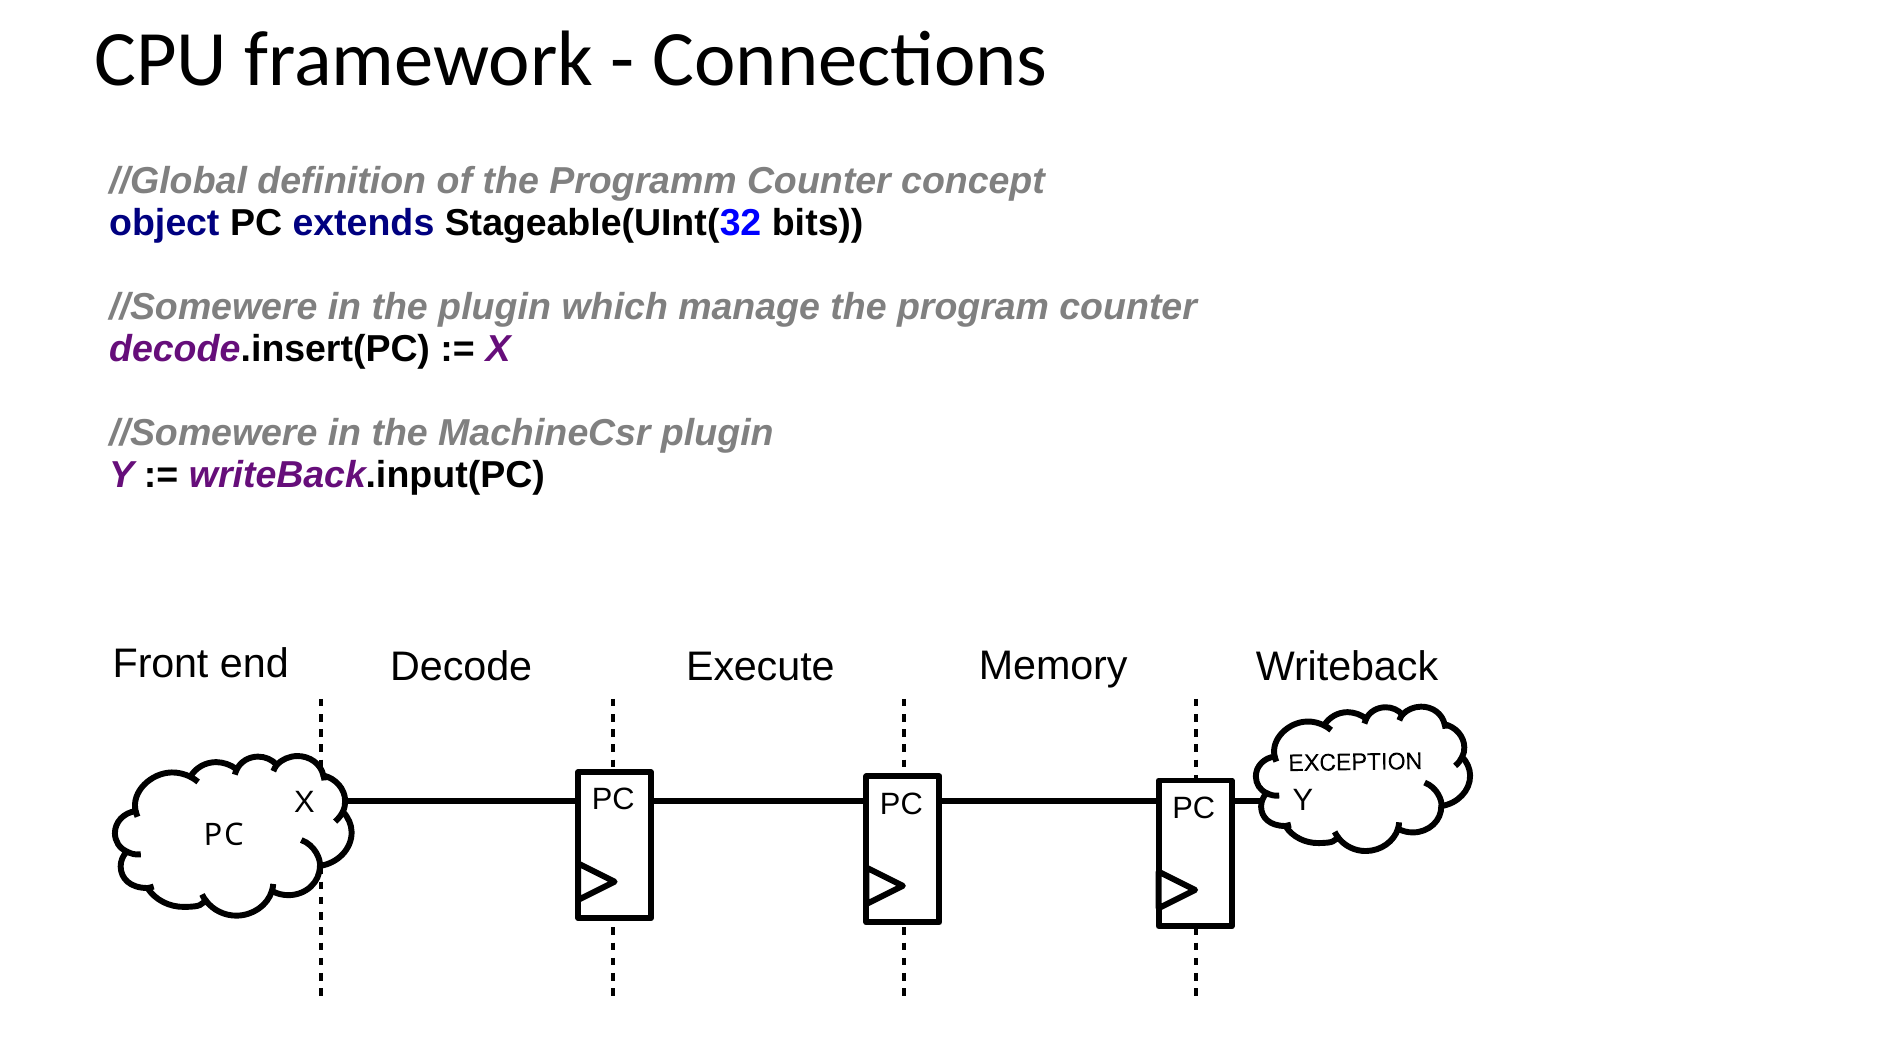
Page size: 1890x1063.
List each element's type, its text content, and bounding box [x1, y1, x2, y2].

title CPU framework - Connections [94, 0, 1796, 155]
text_box //Global definition of the Programm Counter concept object PC extends Stageable(UInt(32 bits)) //Somewere in the plugin which manage the program counter decode.insert(PC) := X //Somewere in the MachineCsr plugin Y := writeBack.input(PC) [94, 152, 1453, 603]
picture [94, 631, 1474, 1004]
